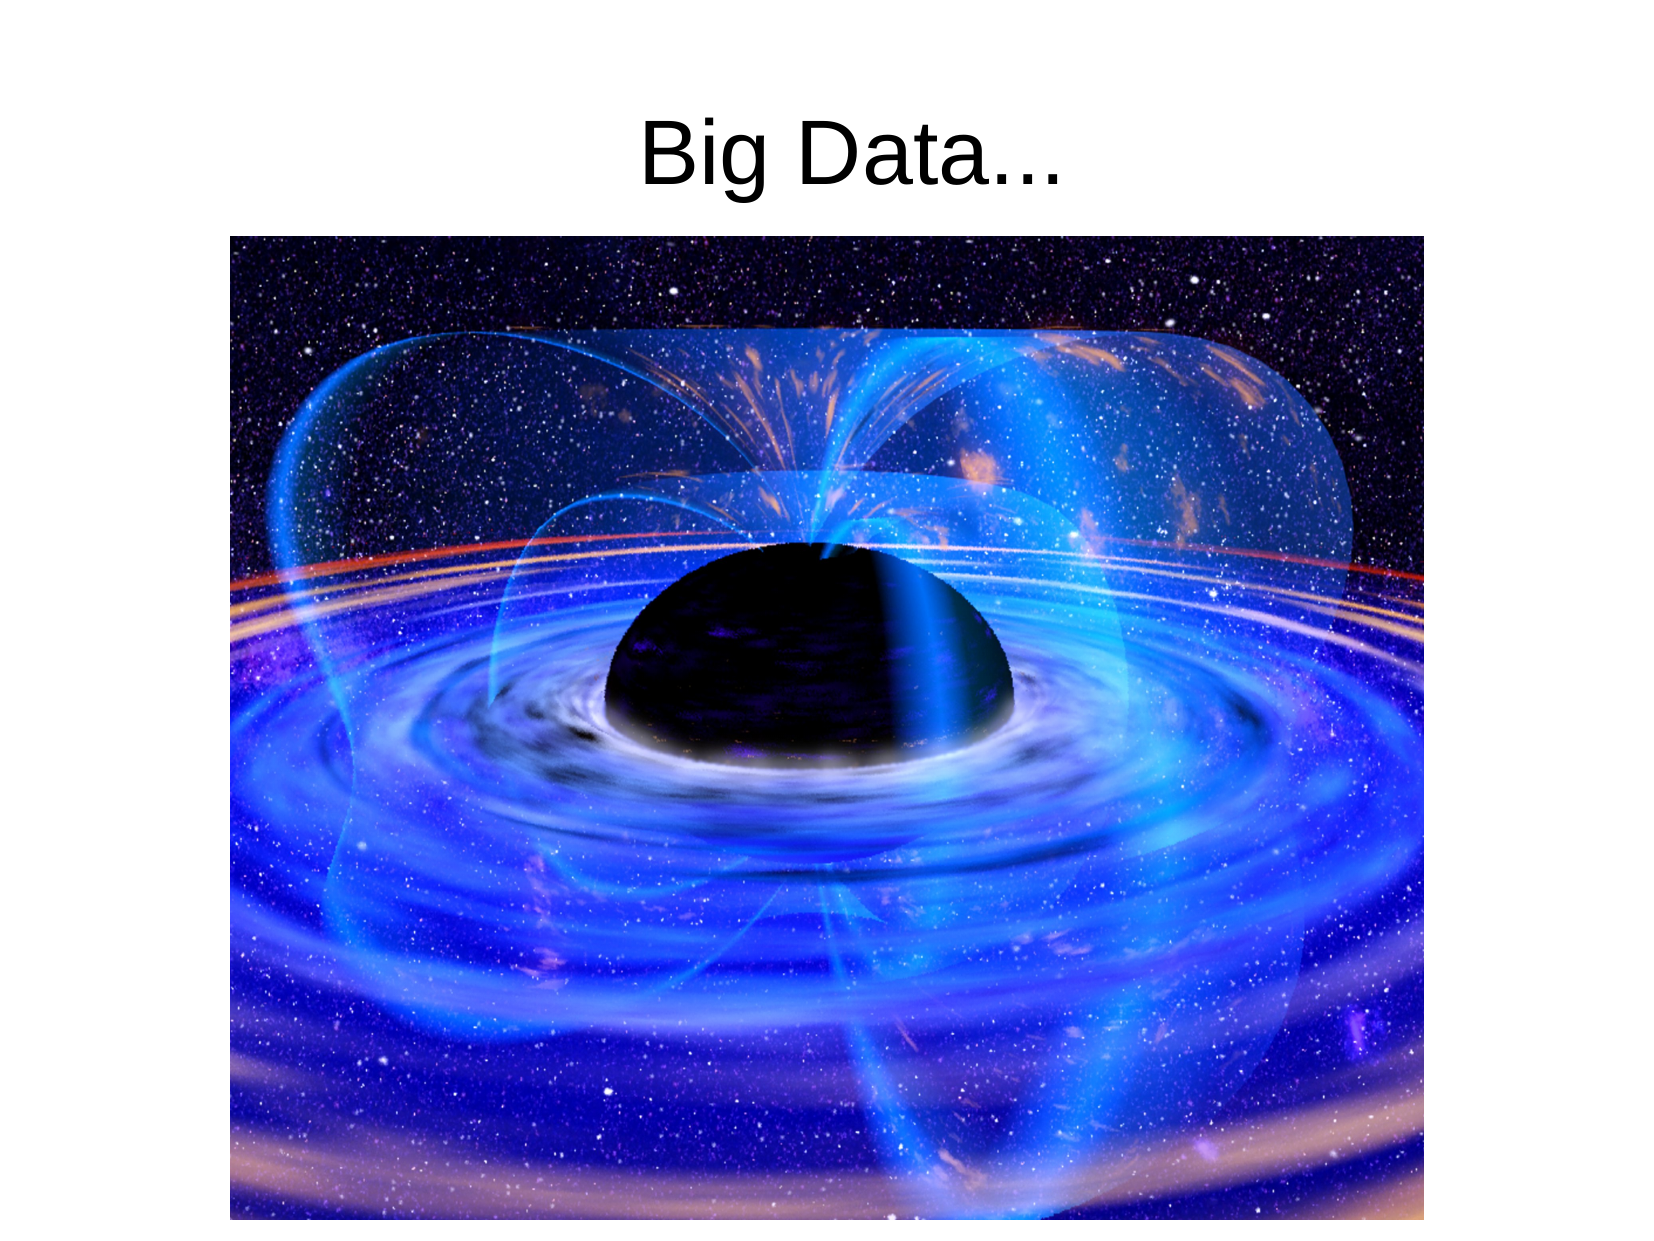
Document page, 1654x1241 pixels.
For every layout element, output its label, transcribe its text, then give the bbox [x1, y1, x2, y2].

picture [230, 236, 1424, 1220]
title Big Data... [82, 49, 1571, 257]
